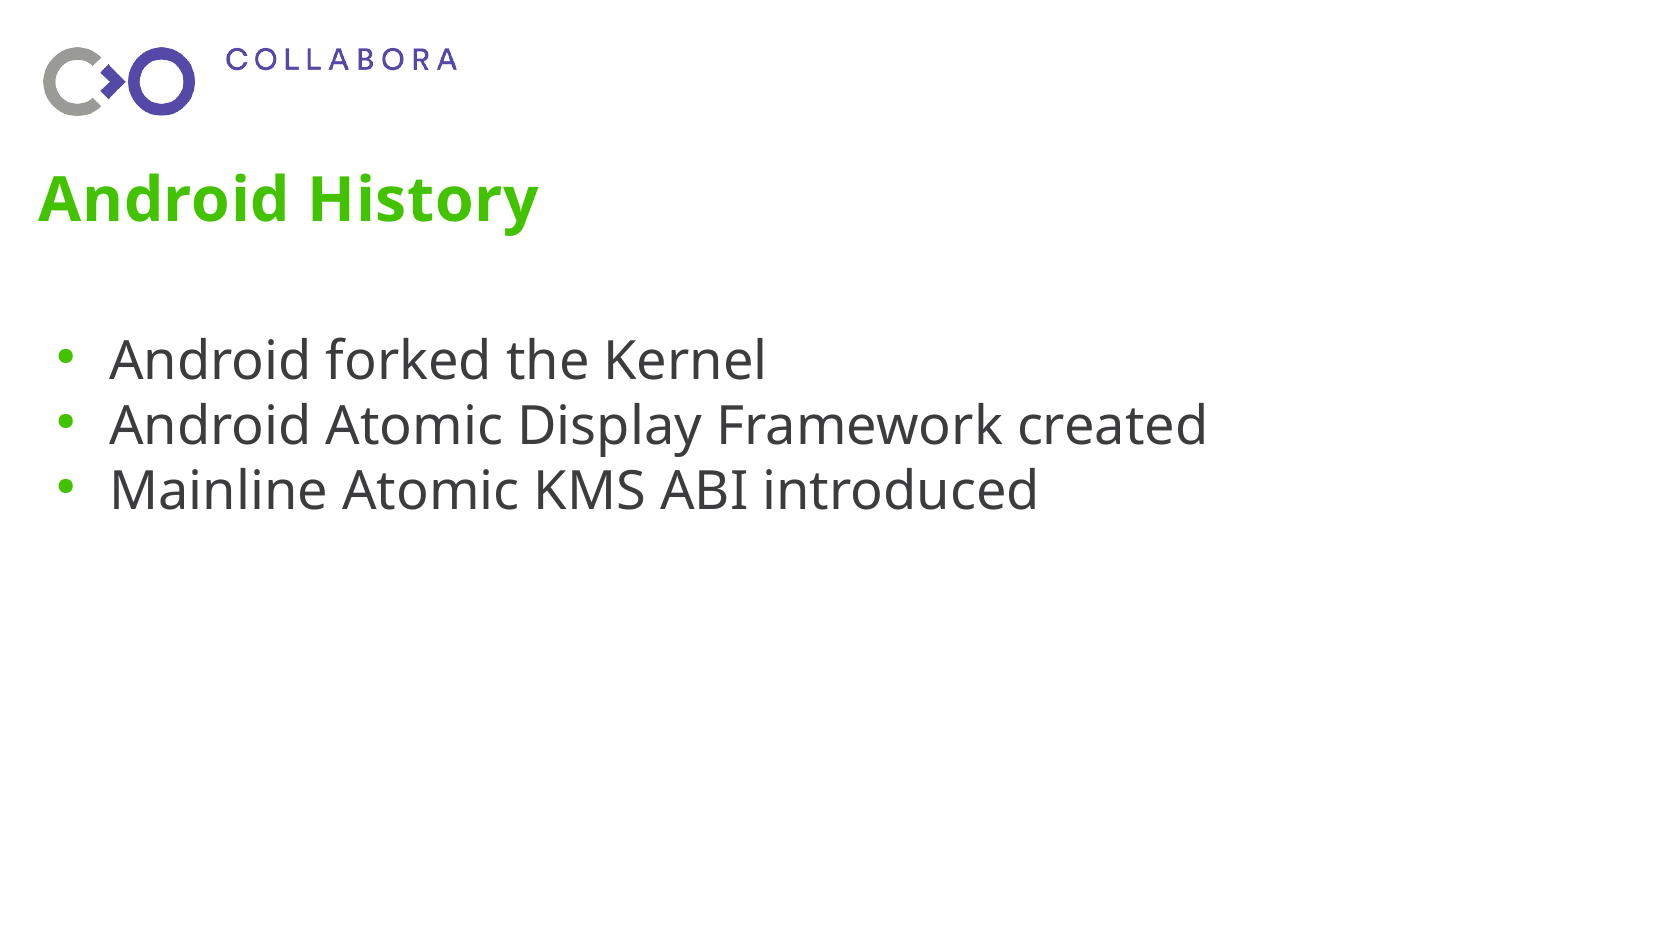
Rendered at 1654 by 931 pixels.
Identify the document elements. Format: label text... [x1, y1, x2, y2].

picture [43, 47, 457, 116]
title Android History [38, 159, 1614, 216]
list Android forked the Kernel Android Atomic Display Framework created Mainline Atomic KMS ABI introduced [38, 325, 1614, 581]
